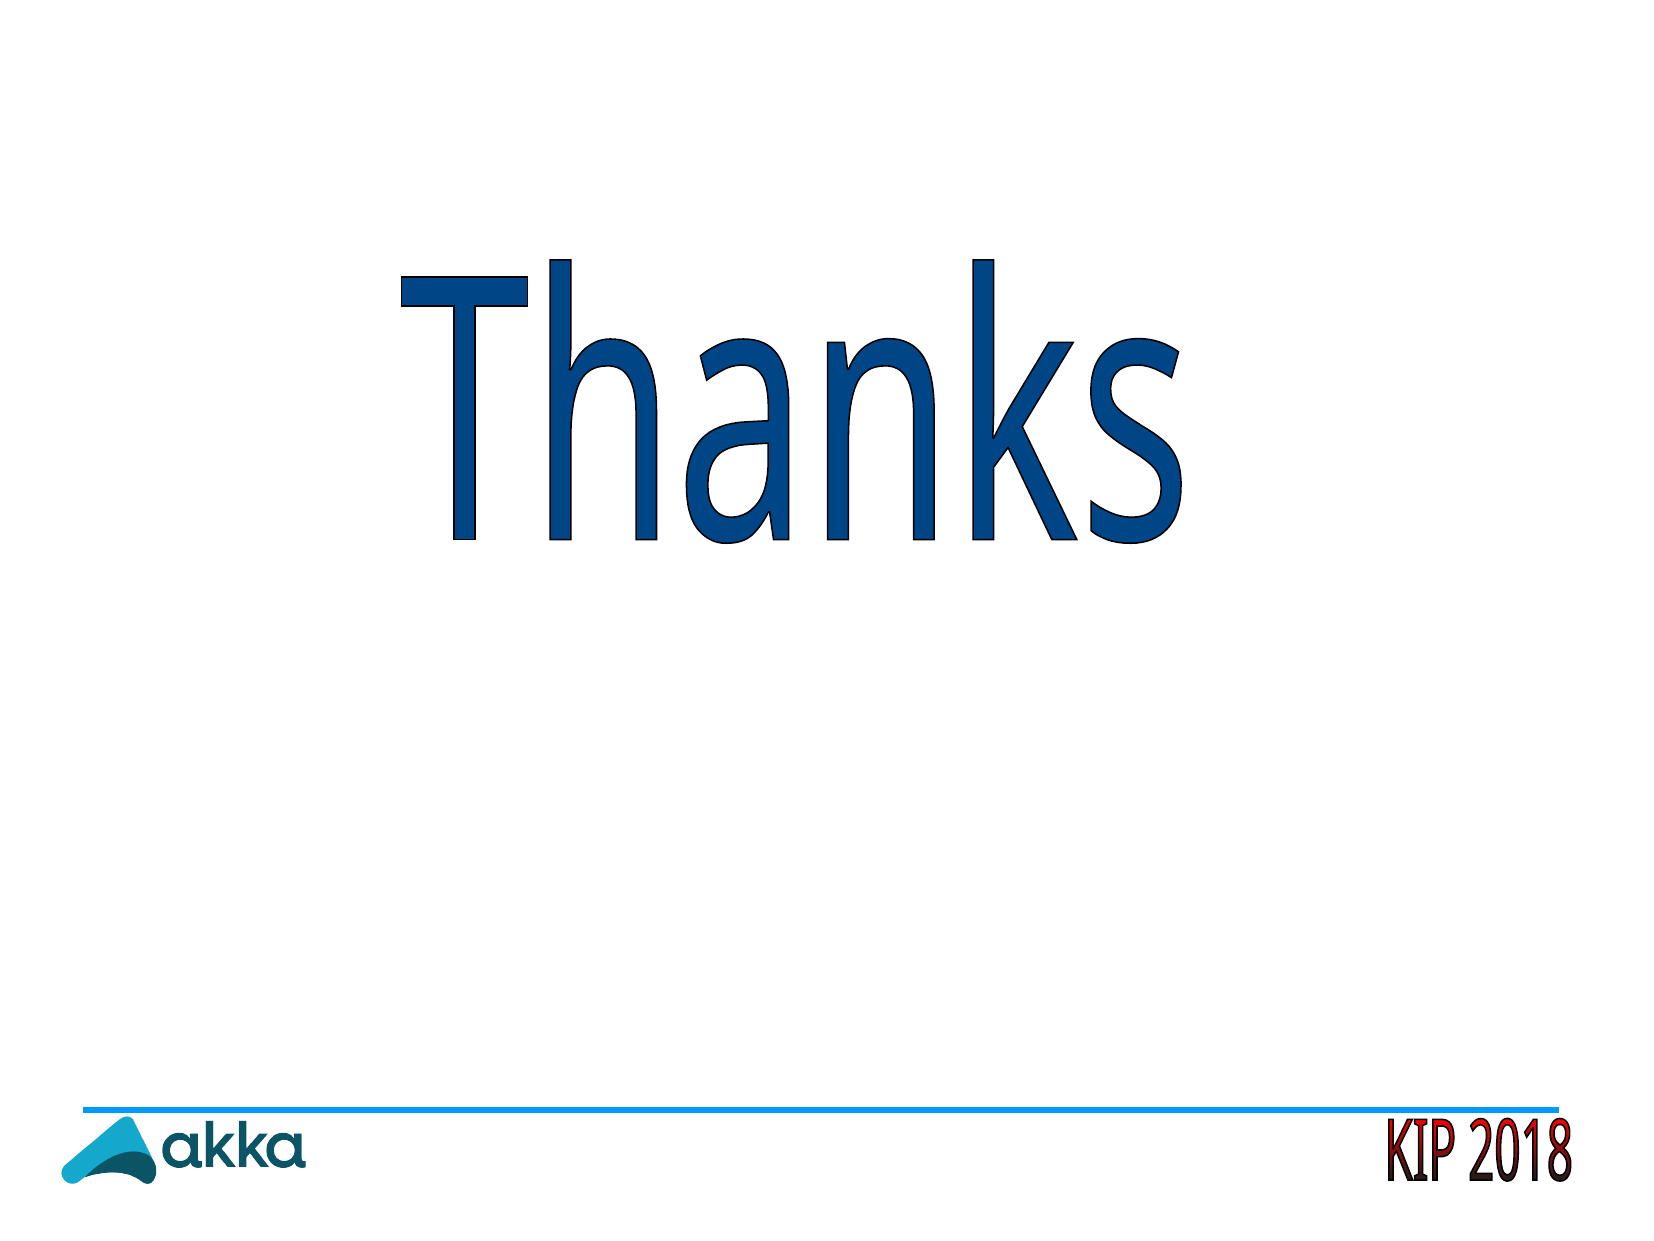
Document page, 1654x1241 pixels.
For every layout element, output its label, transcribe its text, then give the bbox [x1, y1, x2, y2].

text_box Thanks [686, 338, 789, 544]
picture [61, 1116, 306, 1217]
text_box Thanks [827, 338, 935, 540]
text_box Thanks [1090, 338, 1182, 544]
text_box Thanks [401, 276, 528, 540]
text_box Thanks [550, 259, 657, 540]
text_box Thanks [973, 259, 1077, 540]
